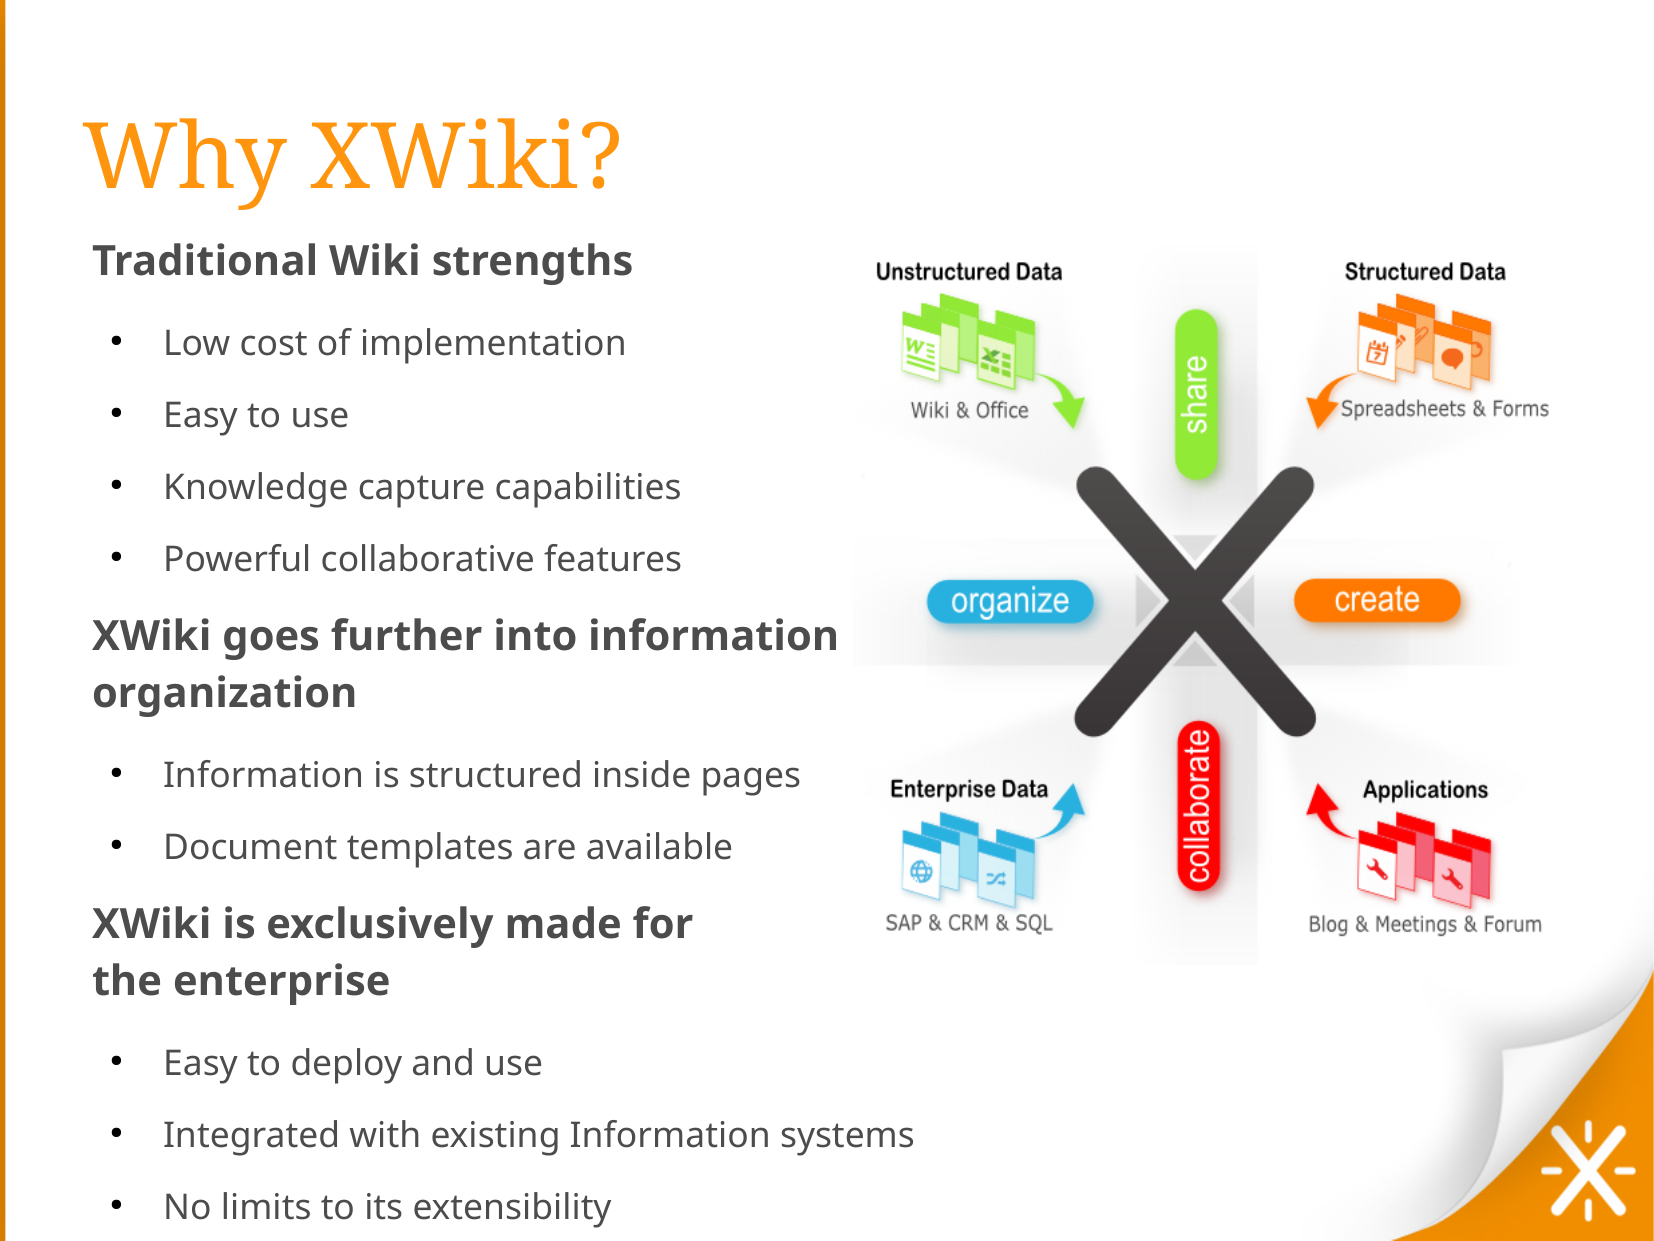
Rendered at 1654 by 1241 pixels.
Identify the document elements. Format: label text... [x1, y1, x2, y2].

title Why XWiki? [82, 49, 1571, 257]
list Traditional Wiki strengths Low cost of implementation Easy to use Knowledge capture capabilities Powerful collaborative features XWiki goes further into information organization Information is structured inside pages Document templates are available XWiki is exclusively made for the enterprise Easy to deploy and use Integrated with existing Information systems No limits to its extensibility [21, 231, 1023, 1167]
picture [0, 0, 1654, 1241]
